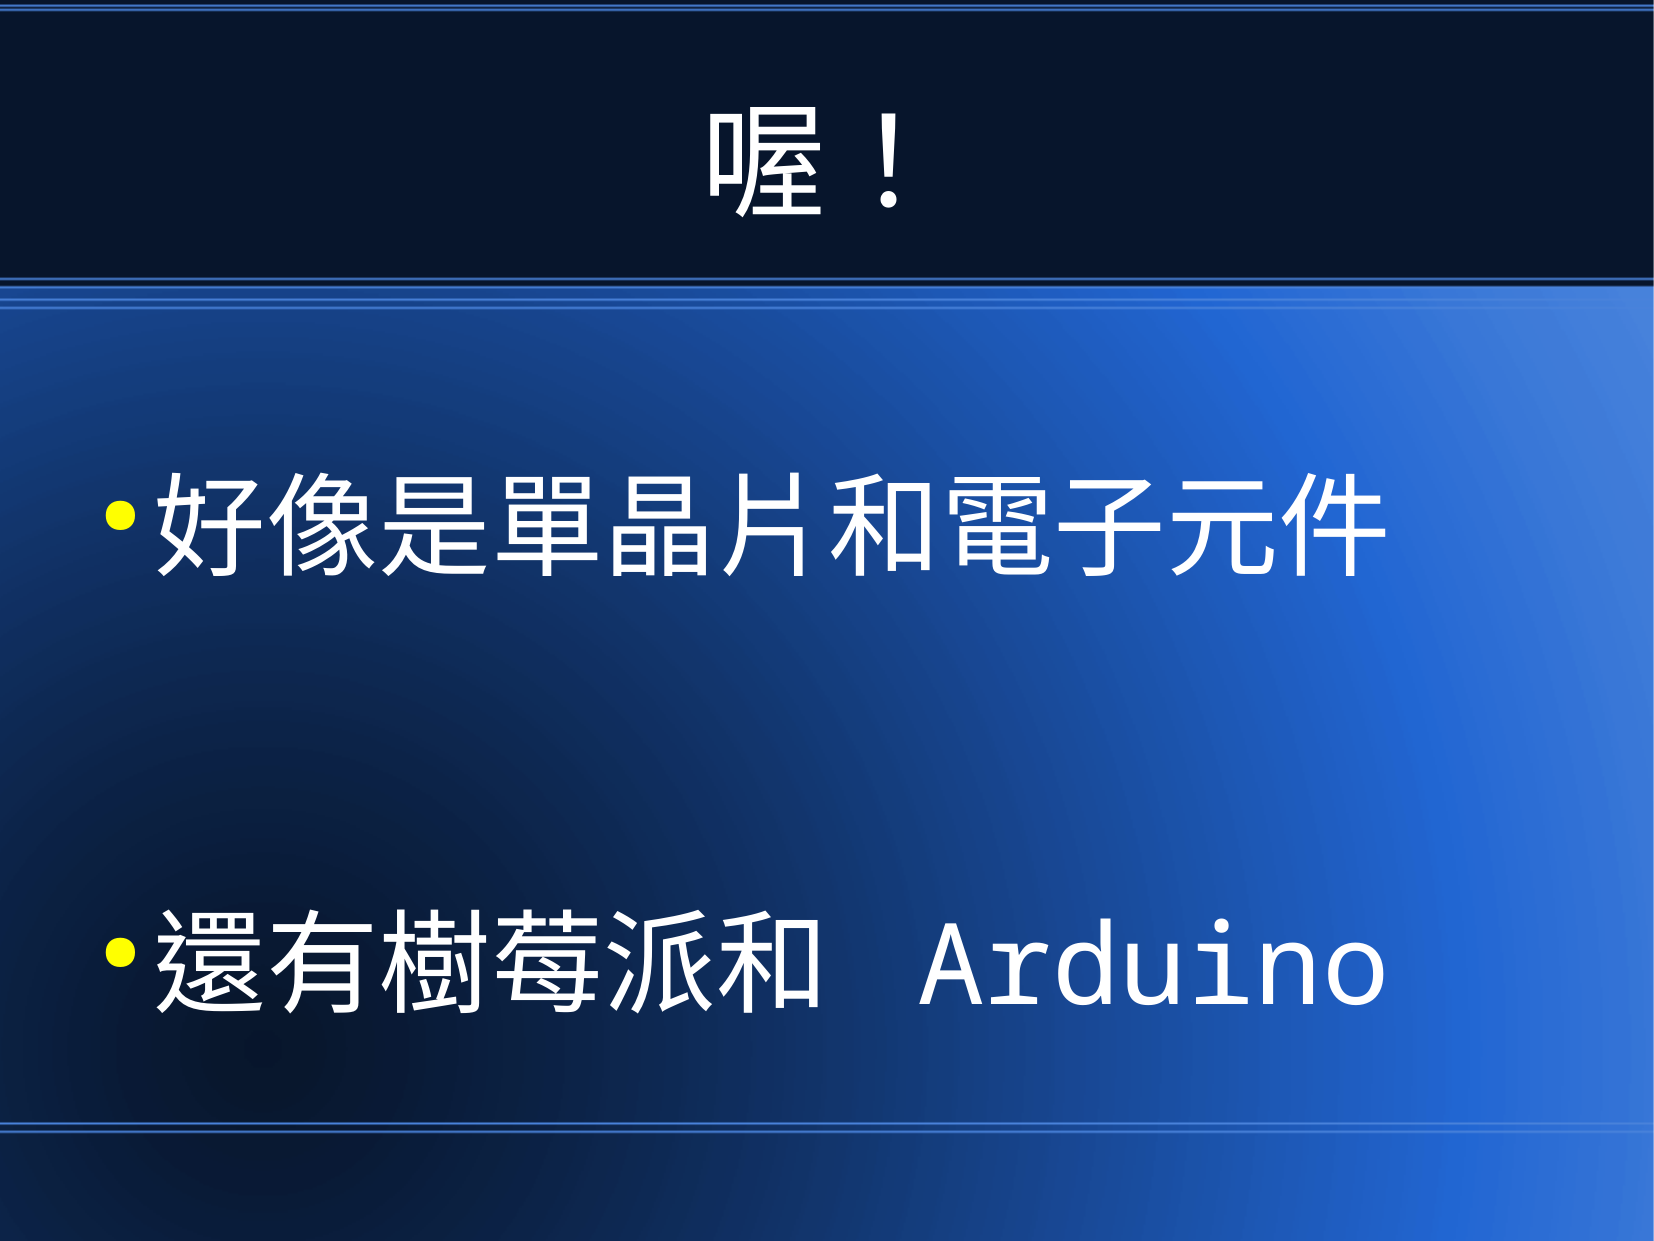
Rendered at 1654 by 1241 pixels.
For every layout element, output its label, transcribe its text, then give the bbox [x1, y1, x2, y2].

title 喔！ [82, 49, 1571, 257]
list 好像是單晶片和電子元件 還有樹莓派和 Arduino [82, 355, 1571, 1241]
picture [0, 0, 1654, 1241]
